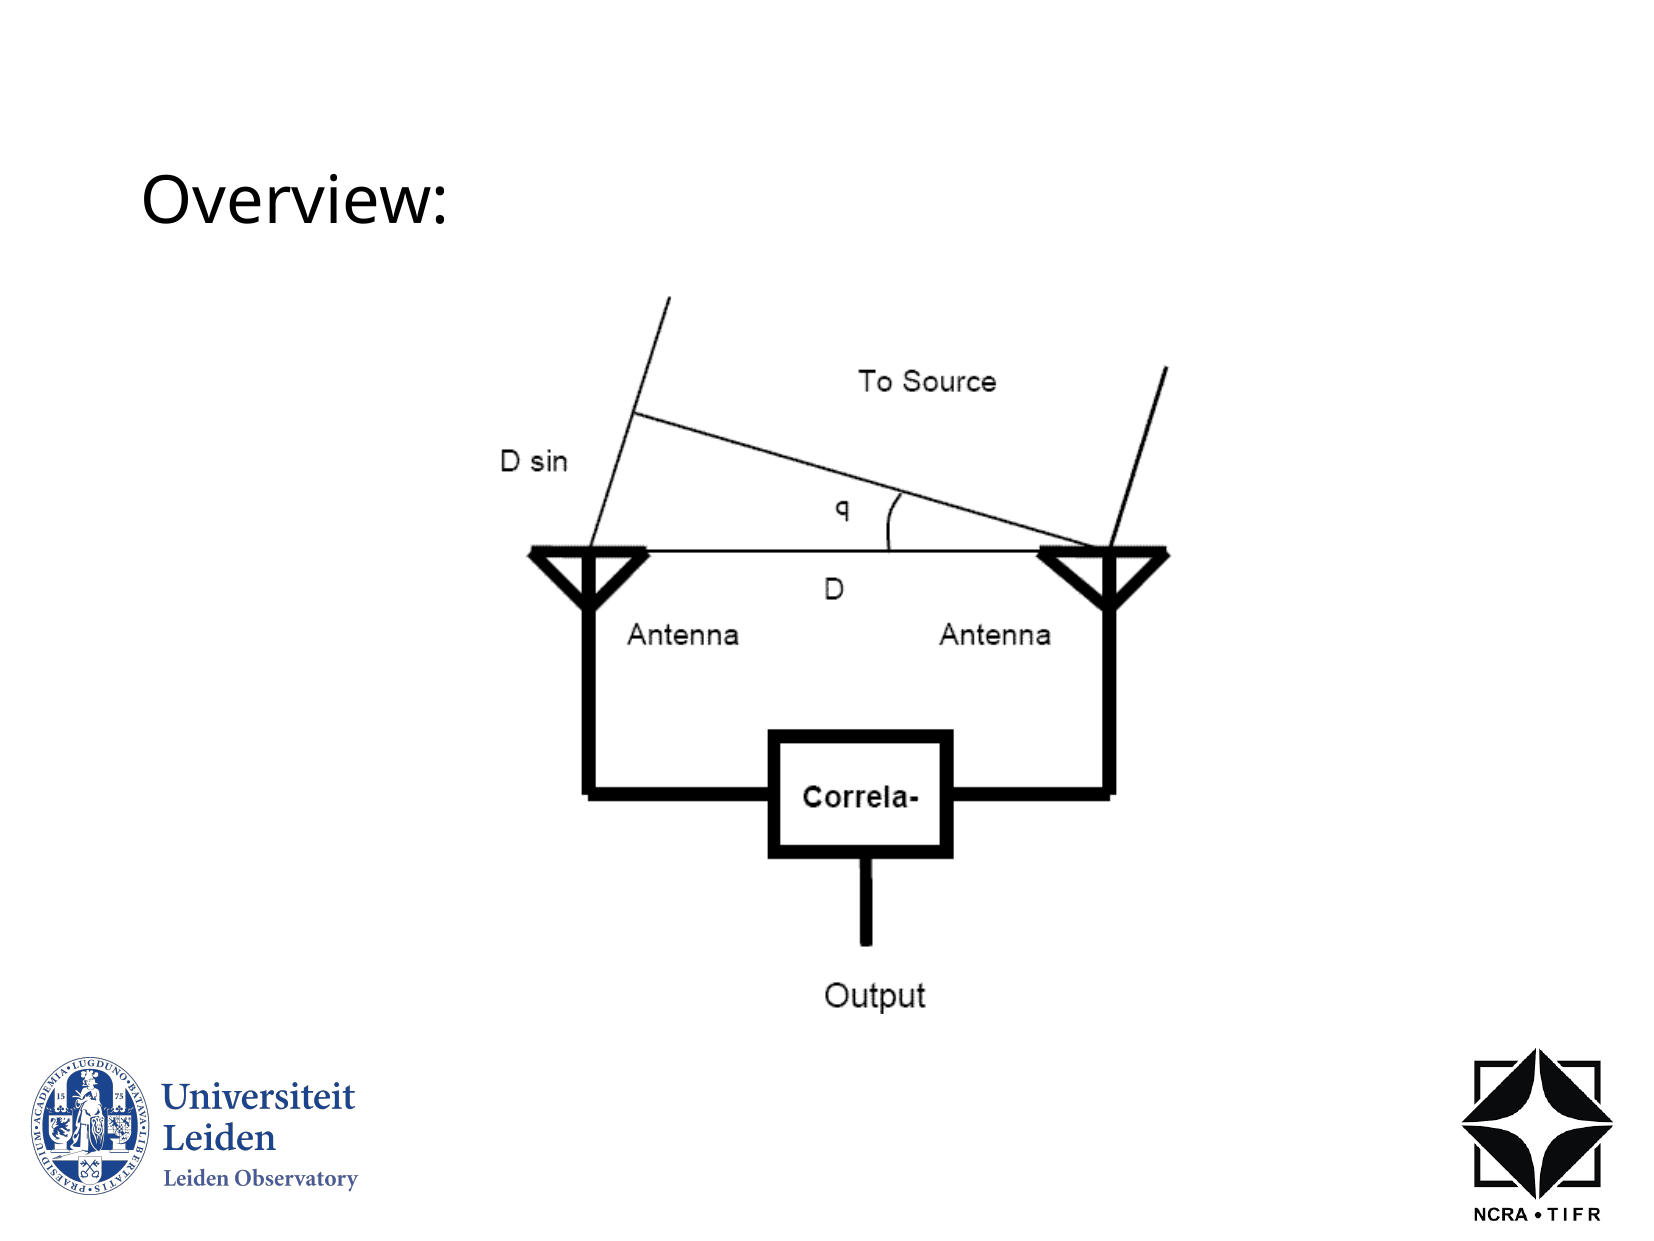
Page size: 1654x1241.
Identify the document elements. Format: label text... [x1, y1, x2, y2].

text_box Overview: [125, 144, 462, 237]
picture [1461, 1048, 1613, 1222]
picture [0, 1011, 401, 1241]
picture [496, 295, 1176, 1014]
